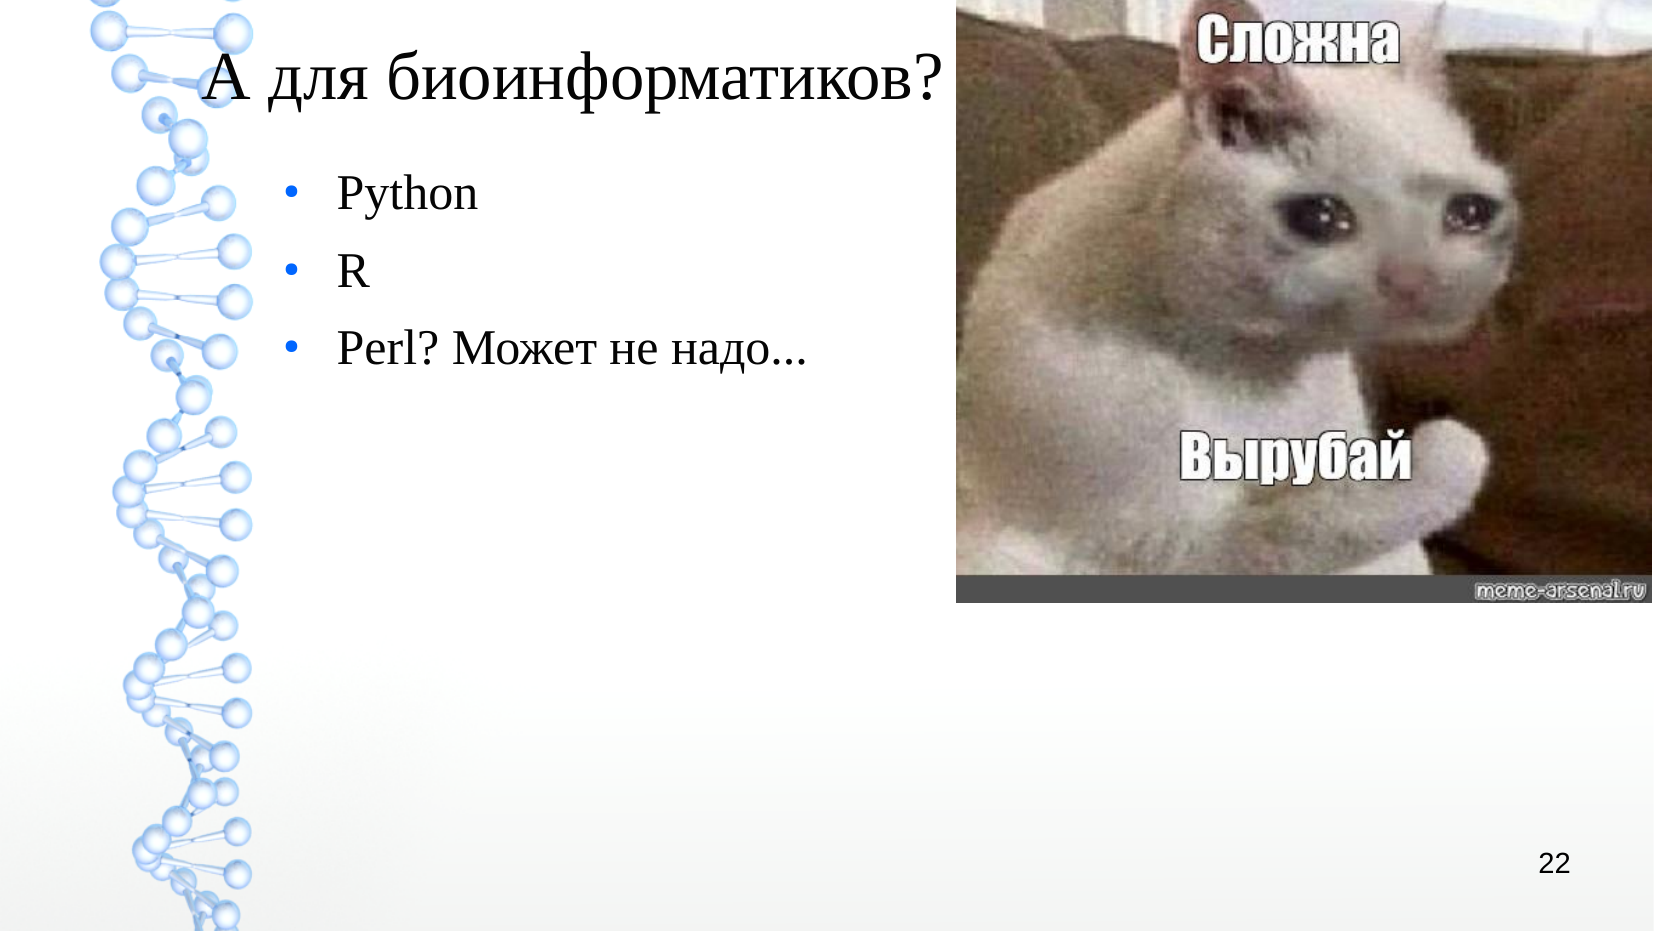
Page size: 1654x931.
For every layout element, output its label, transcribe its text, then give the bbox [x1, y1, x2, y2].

picture [0, 0, 1654, 931]
title А для биоинформатиков? [0, 0, 956, 154]
list Python R Perl? Может не надо... [265, 165, 969, 886]
